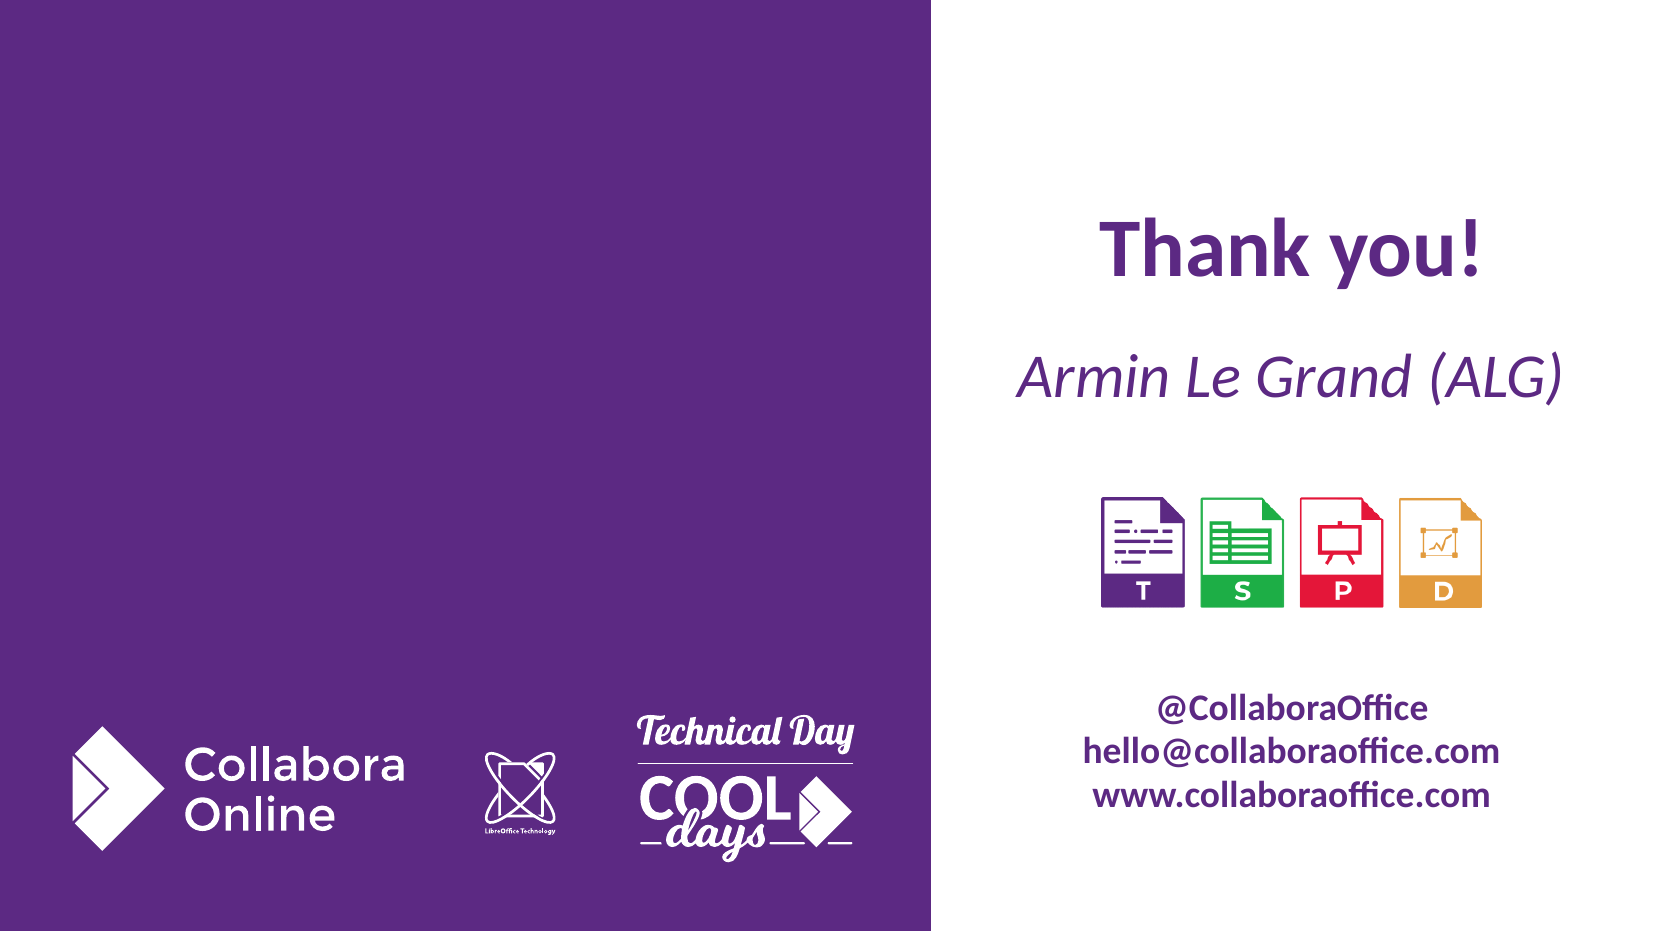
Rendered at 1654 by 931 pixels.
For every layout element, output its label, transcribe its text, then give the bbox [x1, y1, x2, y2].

text_box Armin Le Grand (ALG) [930, 343, 1654, 442]
picture [1101, 497, 1482, 608]
